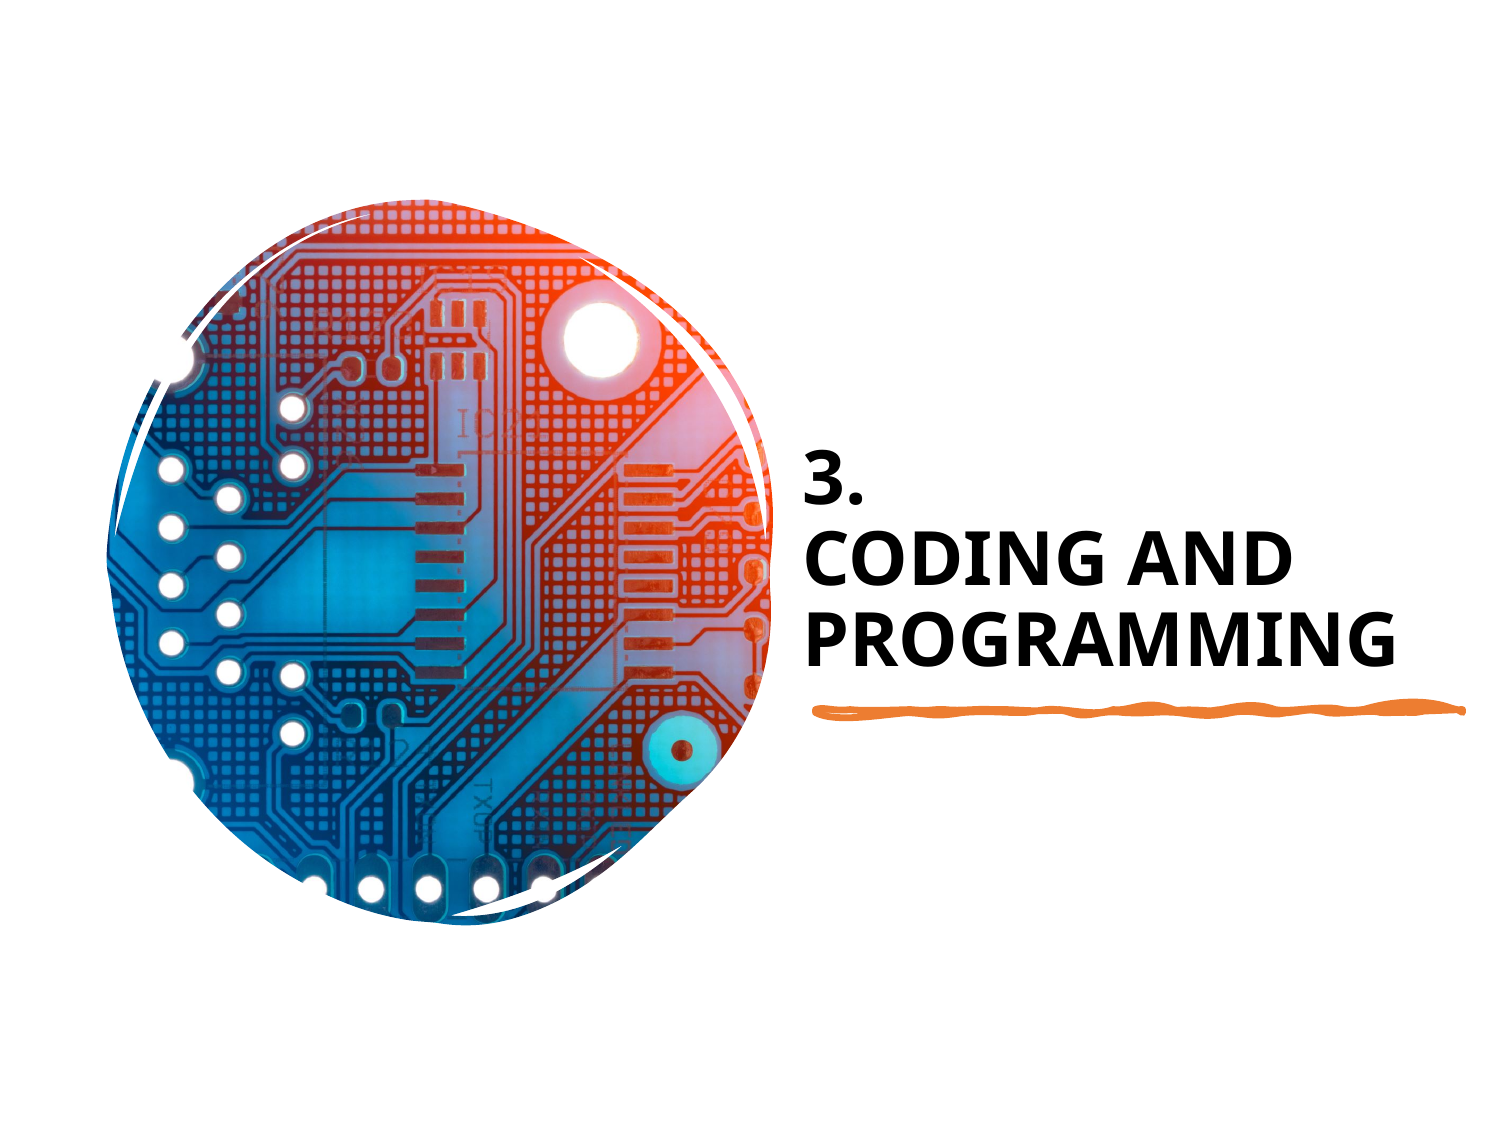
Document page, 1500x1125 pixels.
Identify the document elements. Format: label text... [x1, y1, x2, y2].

title 3. CODING AND PROGRAMMING [787, 104, 1500, 690]
text_box [0, 0, 1500, 1125]
